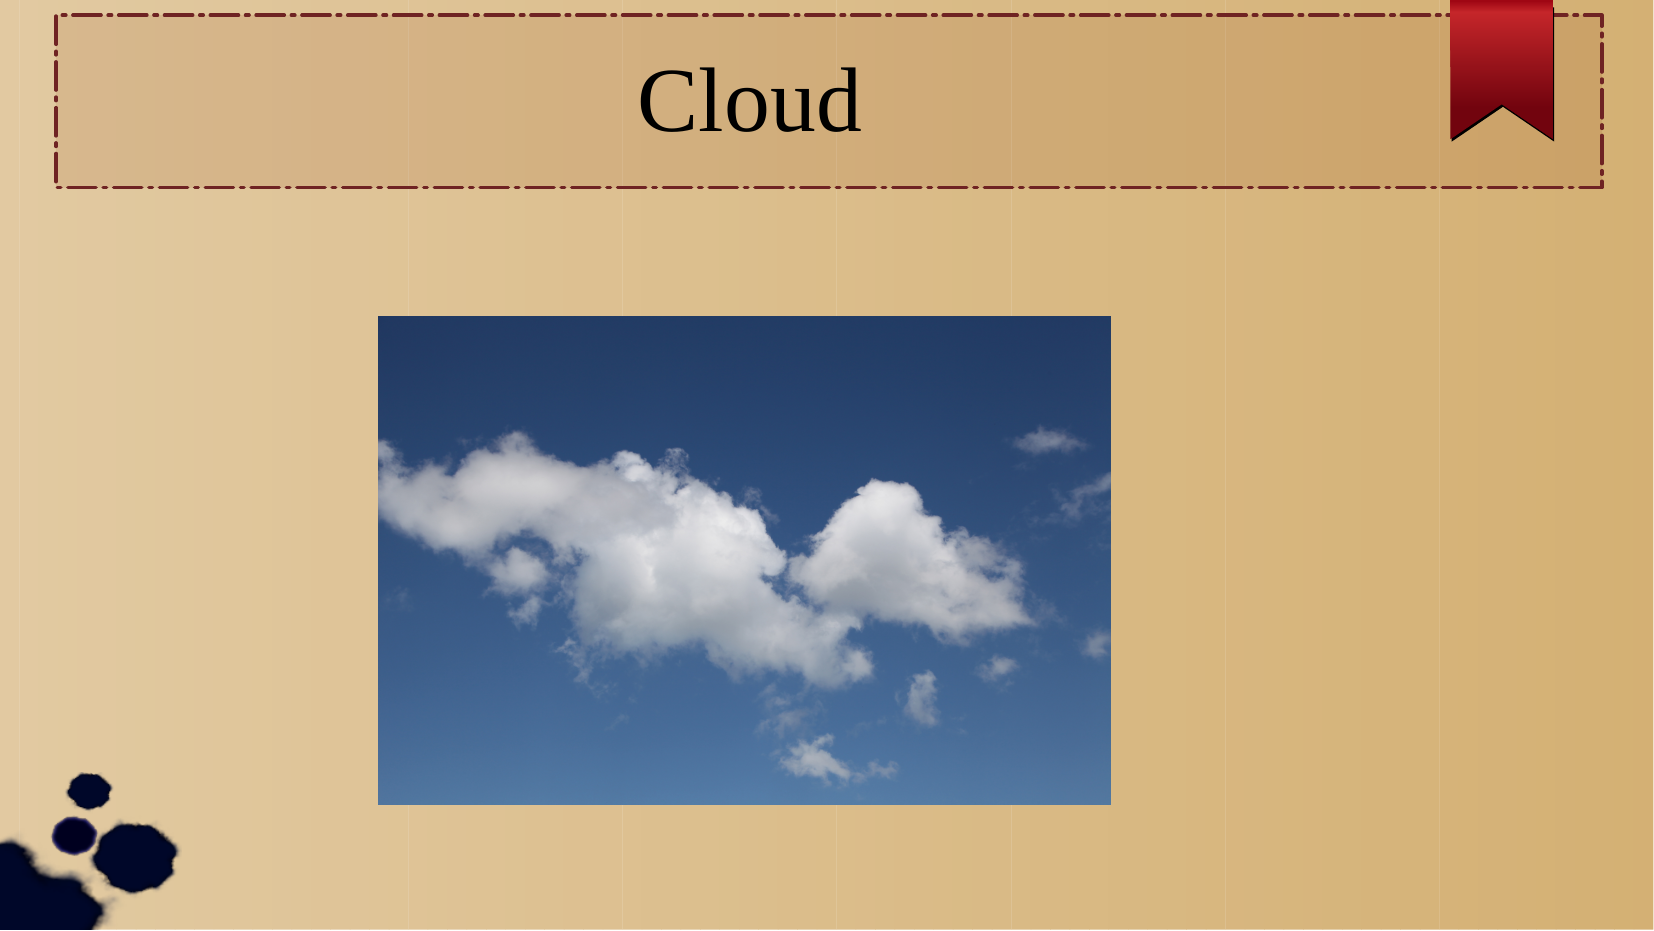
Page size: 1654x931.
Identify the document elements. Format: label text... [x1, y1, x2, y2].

title Cloud [59, 11, 1441, 189]
picture [378, 316, 1111, 805]
